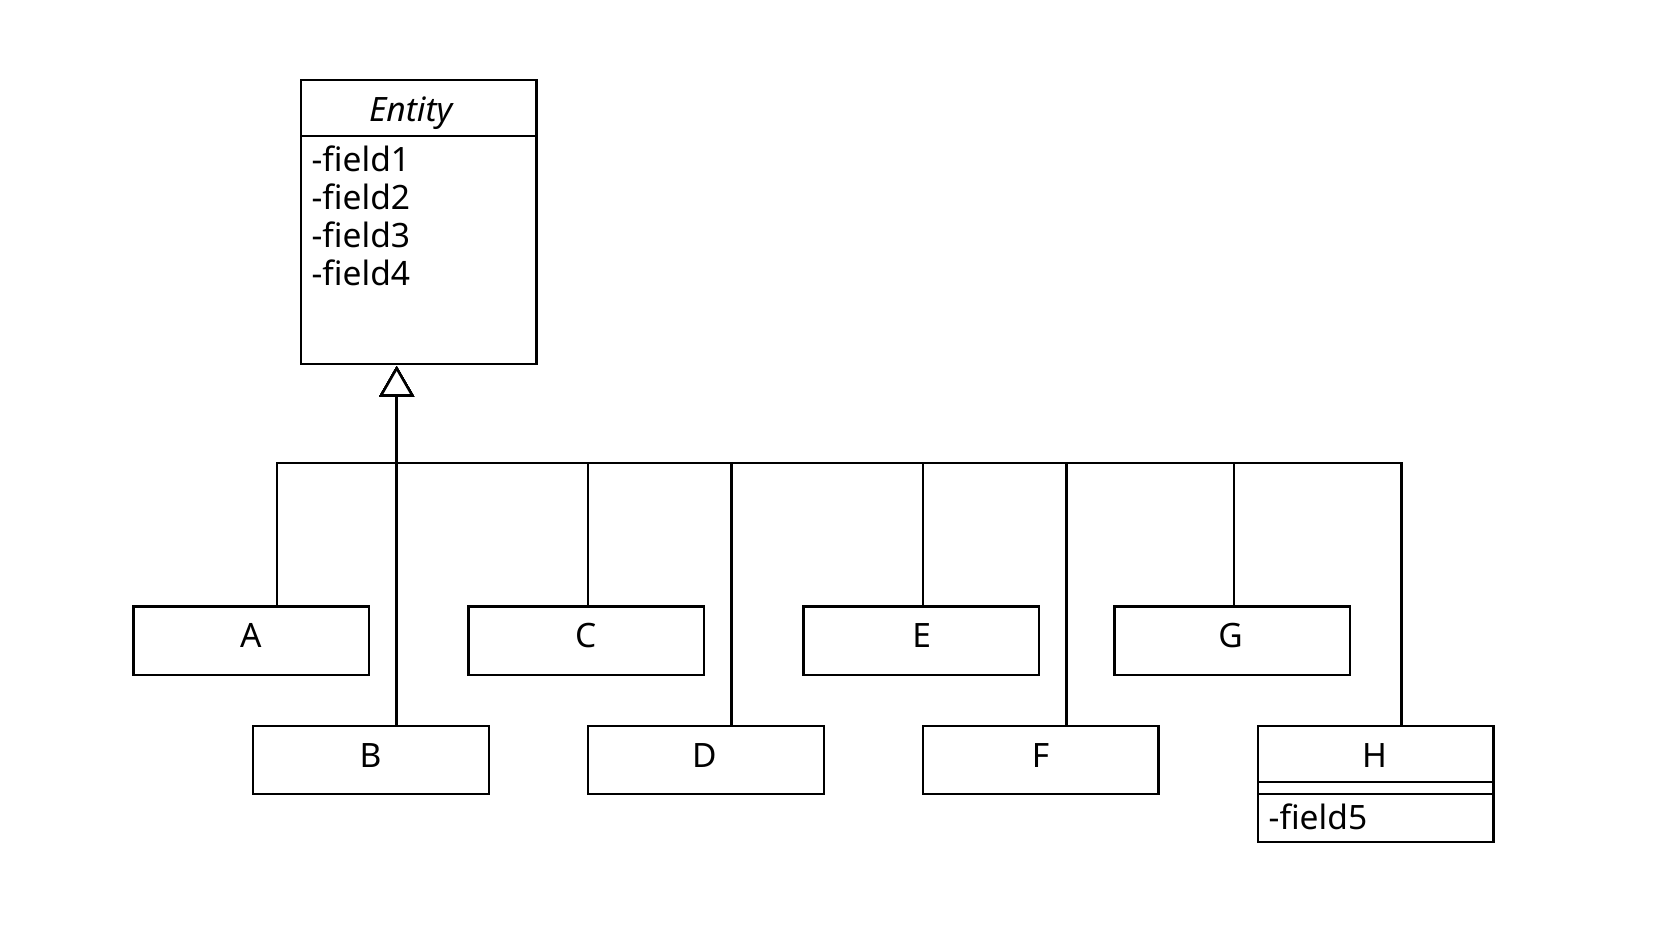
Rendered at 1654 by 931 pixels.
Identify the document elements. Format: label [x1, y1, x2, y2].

picture [83, 30, 1546, 894]
